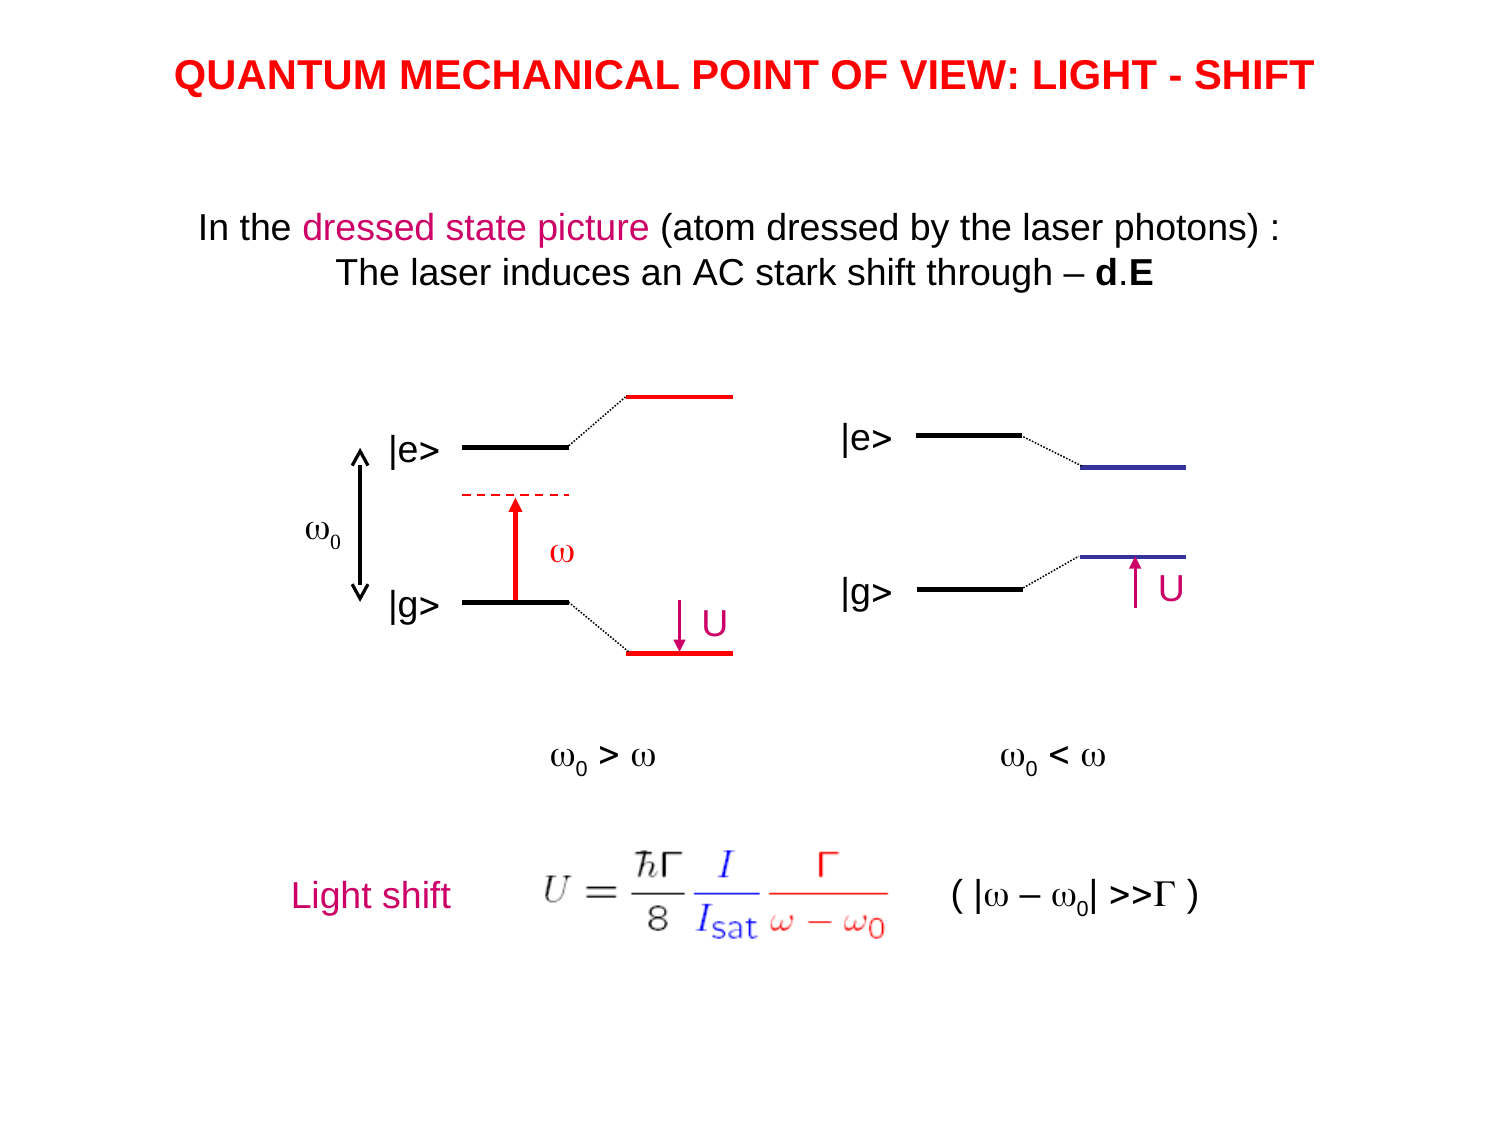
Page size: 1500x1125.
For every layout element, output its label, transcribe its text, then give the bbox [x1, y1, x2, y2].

text_box |g> [825, 559, 908, 621]
text_box |g> [373, 572, 456, 633]
picture [505, 827, 943, 961]
text_box QUANTUM MECHANICAL POINT OF VIEW: LIGHT - SHIFT [159, 40, 1330, 106]
text_box ( | – 0|  ) [935, 861, 1215, 929]
text_box  [534, 517, 591, 579]
text_box U [1143, 556, 1200, 617]
text_box U [686, 591, 744, 652]
text_box |e> [373, 417, 456, 479]
text_box In the dressed state picture (atom dressed by the laser photons) : The laser induces an AC stark shift through – d.E [183, 195, 1306, 302]
text_box 0   [535, 721, 672, 789]
text_box  [289, 494, 357, 562]
text_box 0   [985, 721, 1132, 789]
text_box Light shift [276, 863, 477, 924]
text_box |e> [825, 405, 908, 467]
